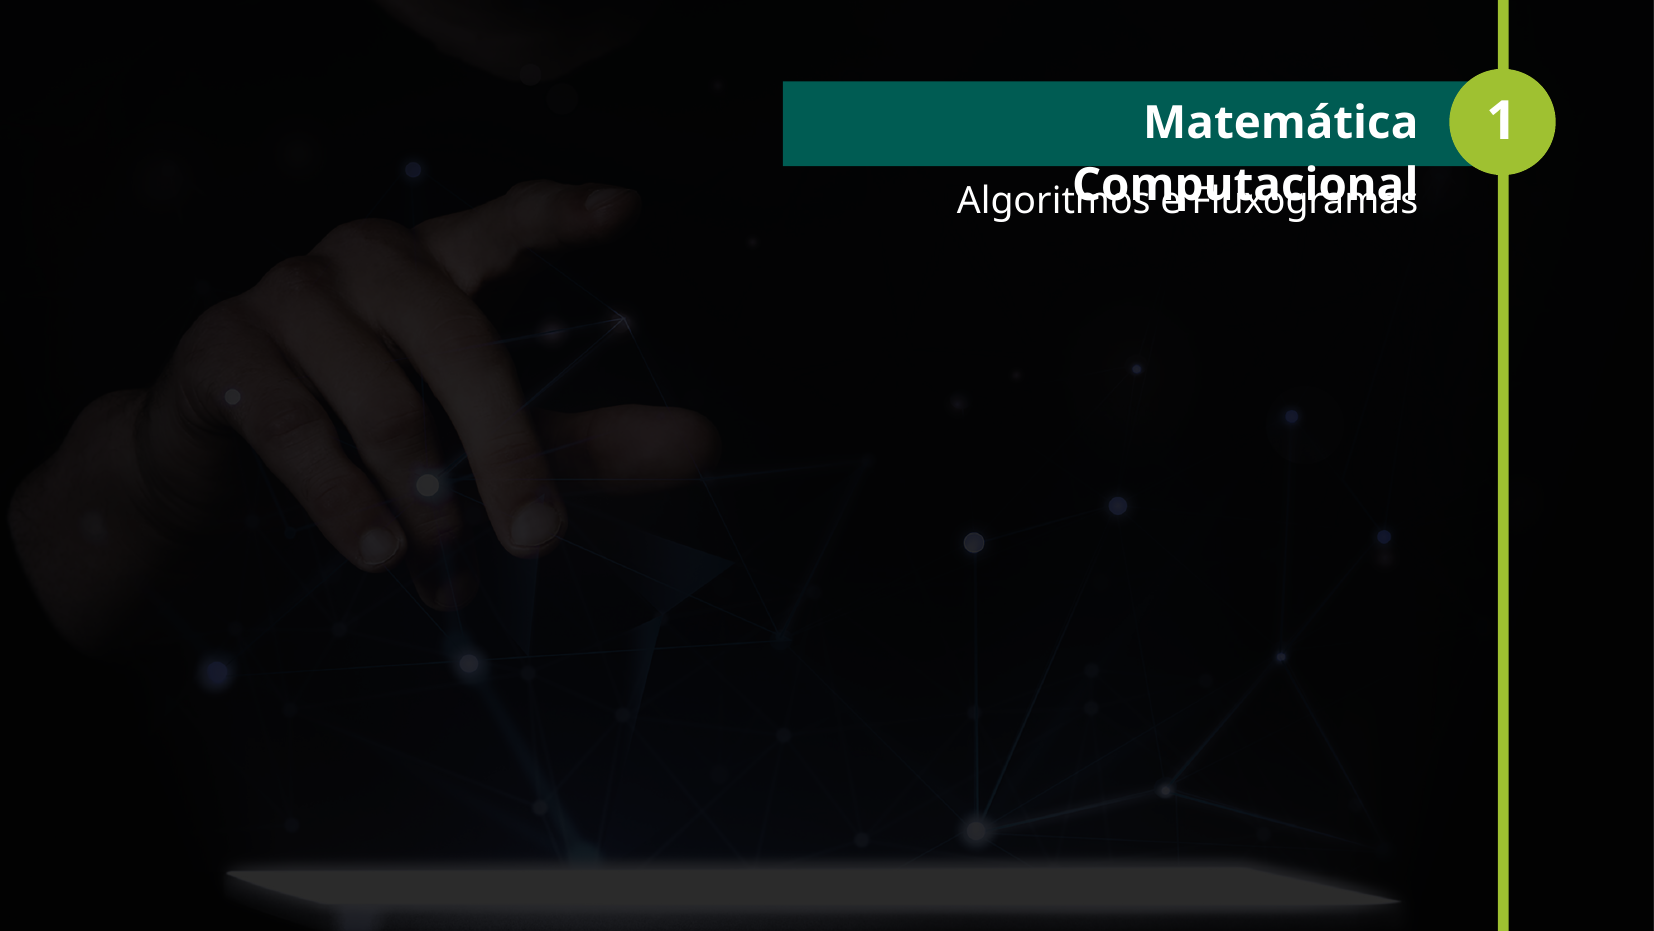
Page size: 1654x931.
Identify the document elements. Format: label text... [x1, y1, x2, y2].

text_box 1 [1453, 74, 1532, 167]
text_box [0, 0, 1654, 931]
text_box Matemática Computacional [799, 81, 1434, 161]
text_box Algoritmos e Fluxogramas [817, 166, 1434, 259]
